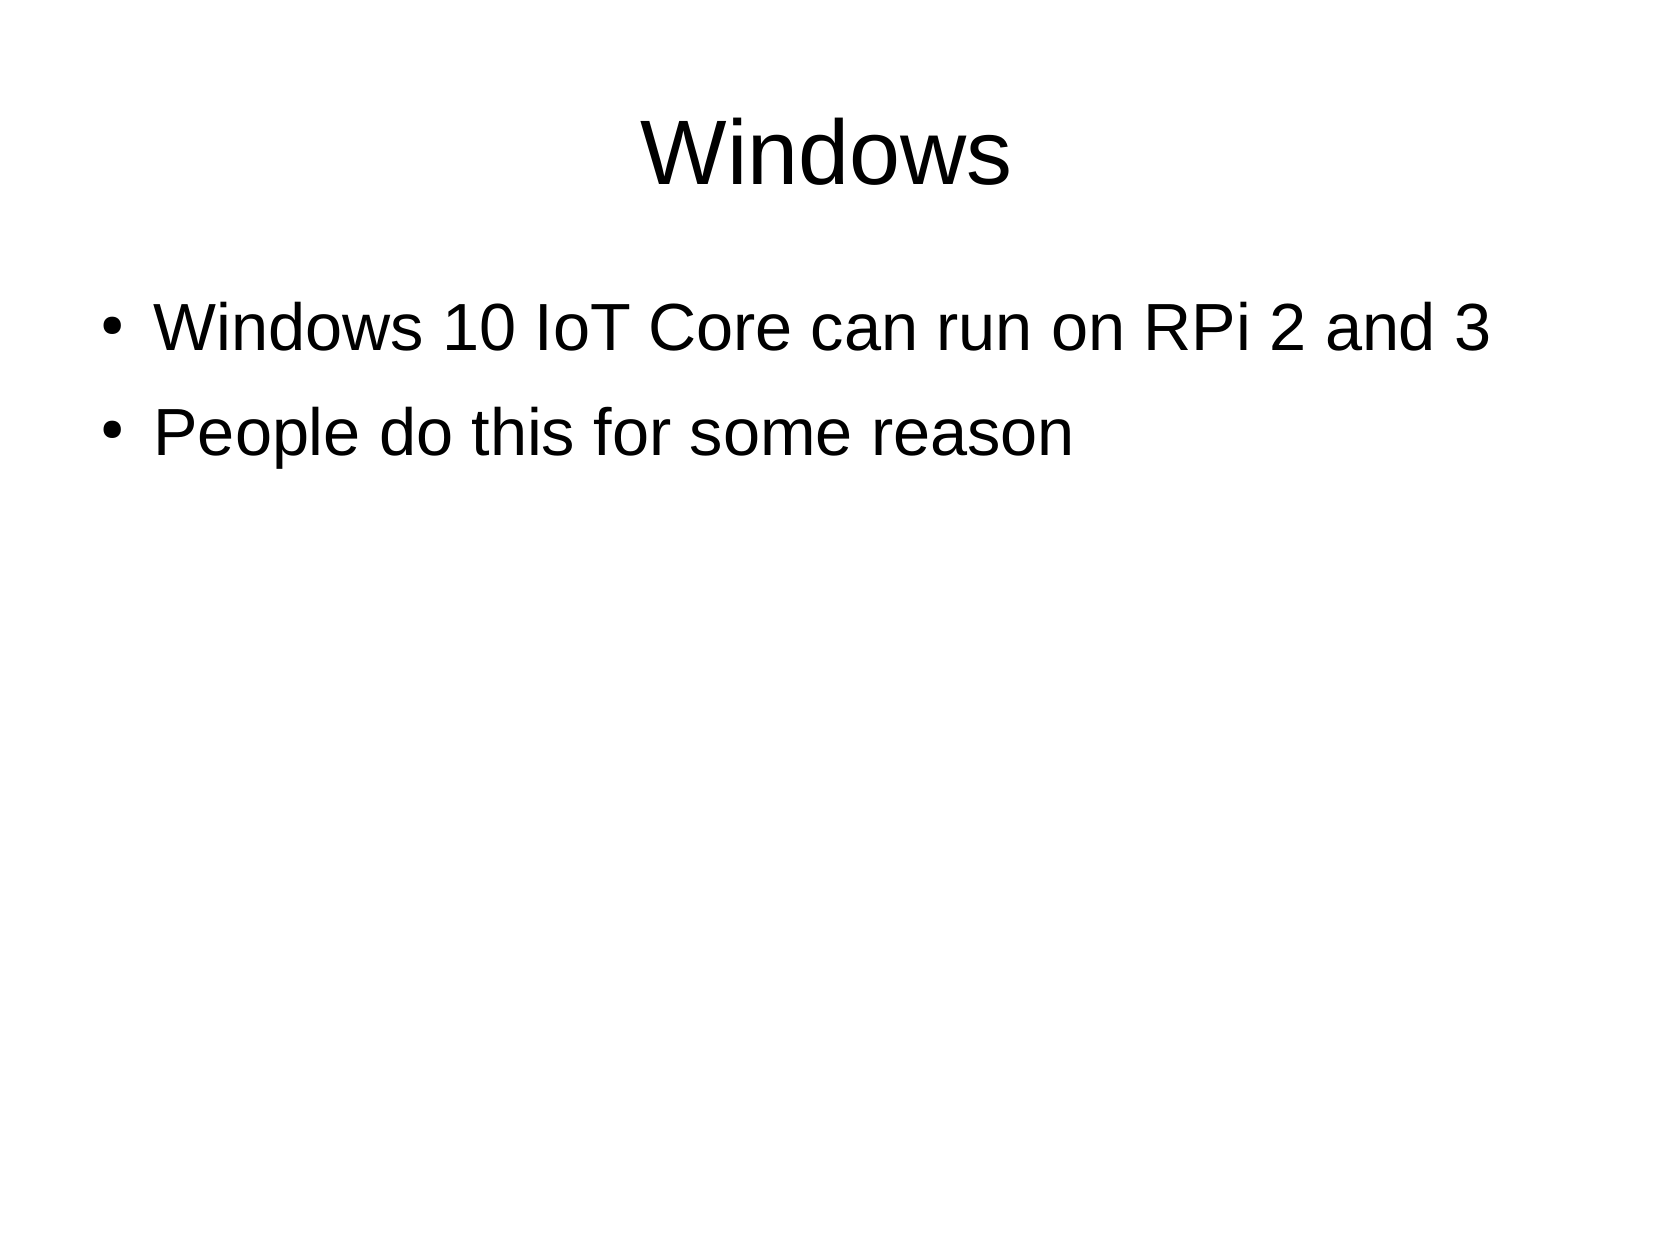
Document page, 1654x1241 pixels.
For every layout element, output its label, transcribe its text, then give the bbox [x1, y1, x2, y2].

list Windows 10 IoT Core can run on RPi 2 and 3 People do this for some reason [82, 290, 1571, 1010]
title Windows [82, 49, 1571, 257]
